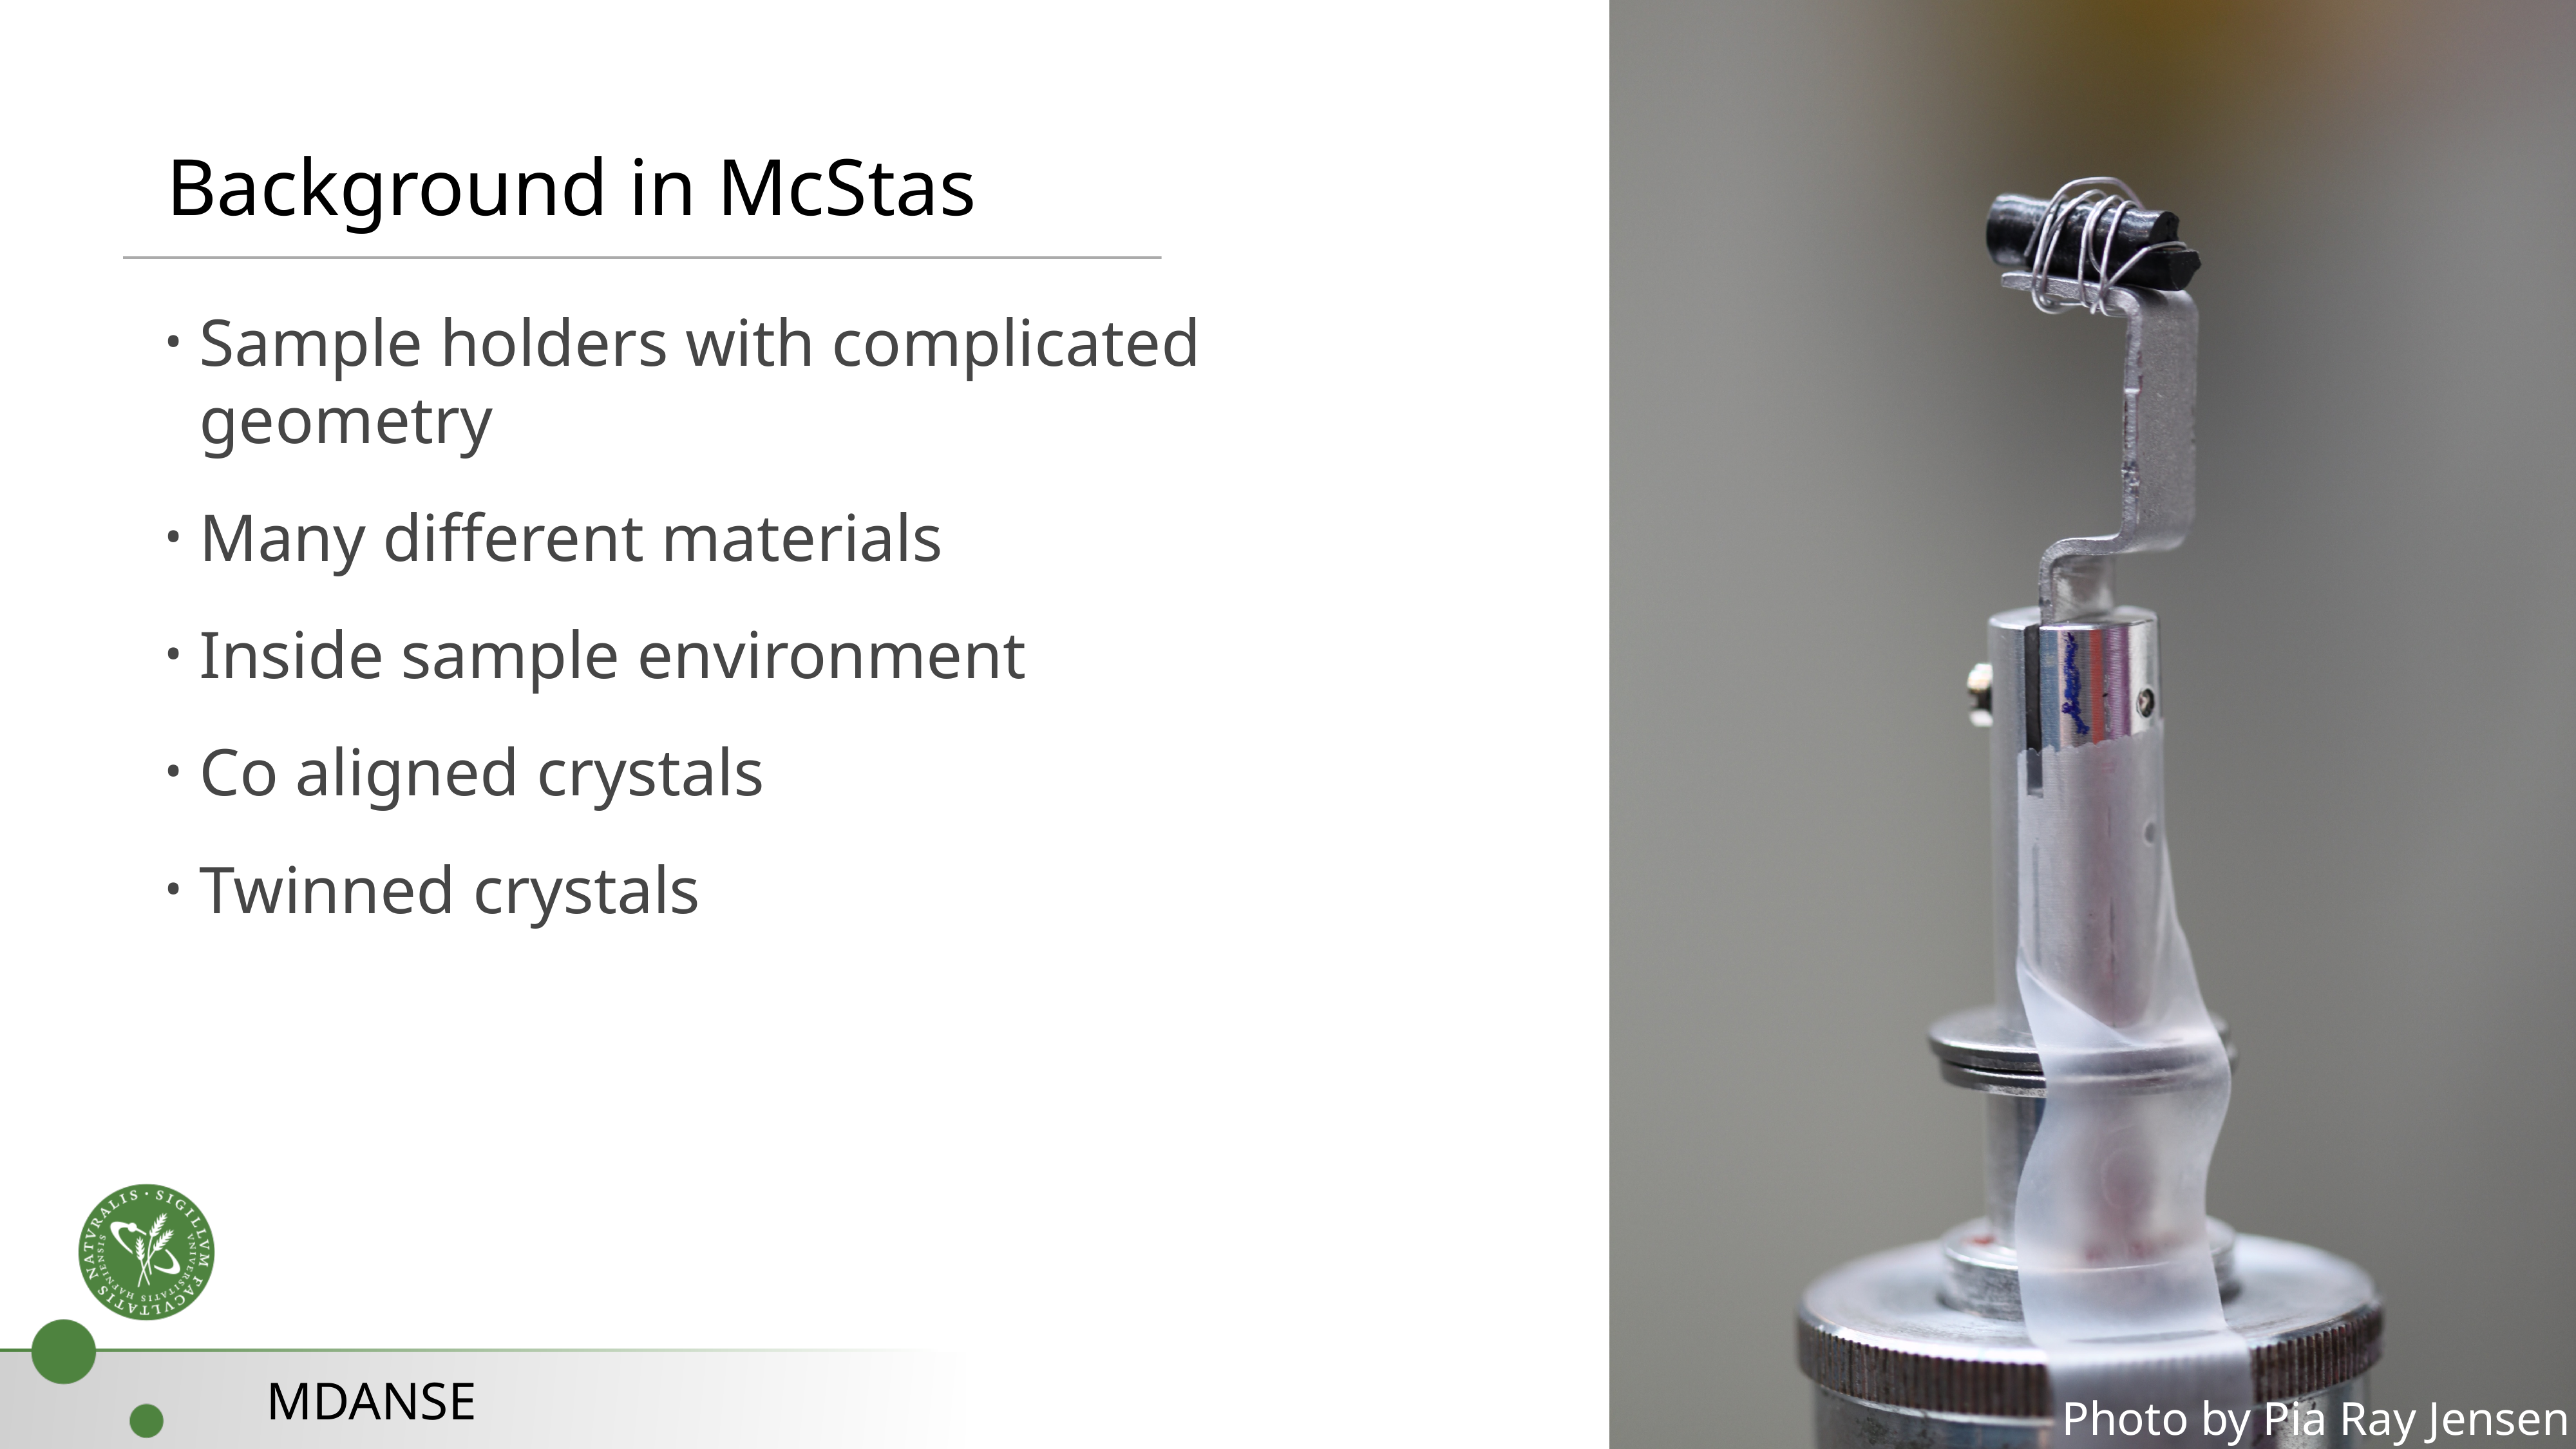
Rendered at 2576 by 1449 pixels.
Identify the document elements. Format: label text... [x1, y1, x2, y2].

title Background in McStas [158, 0, 1922, 239]
list Sample holders with complicated geometry Many different materials Inside sample environment Co aligned crystals Twinned crystals [158, 296, 1420, 1139]
picture [31, 1352, 215, 1439]
picture [1609, 0, 2576, 1449]
picture [31, 1184, 215, 1349]
text_box Photo by Pia Ray Jensen [2056, 1384, 2576, 1449]
